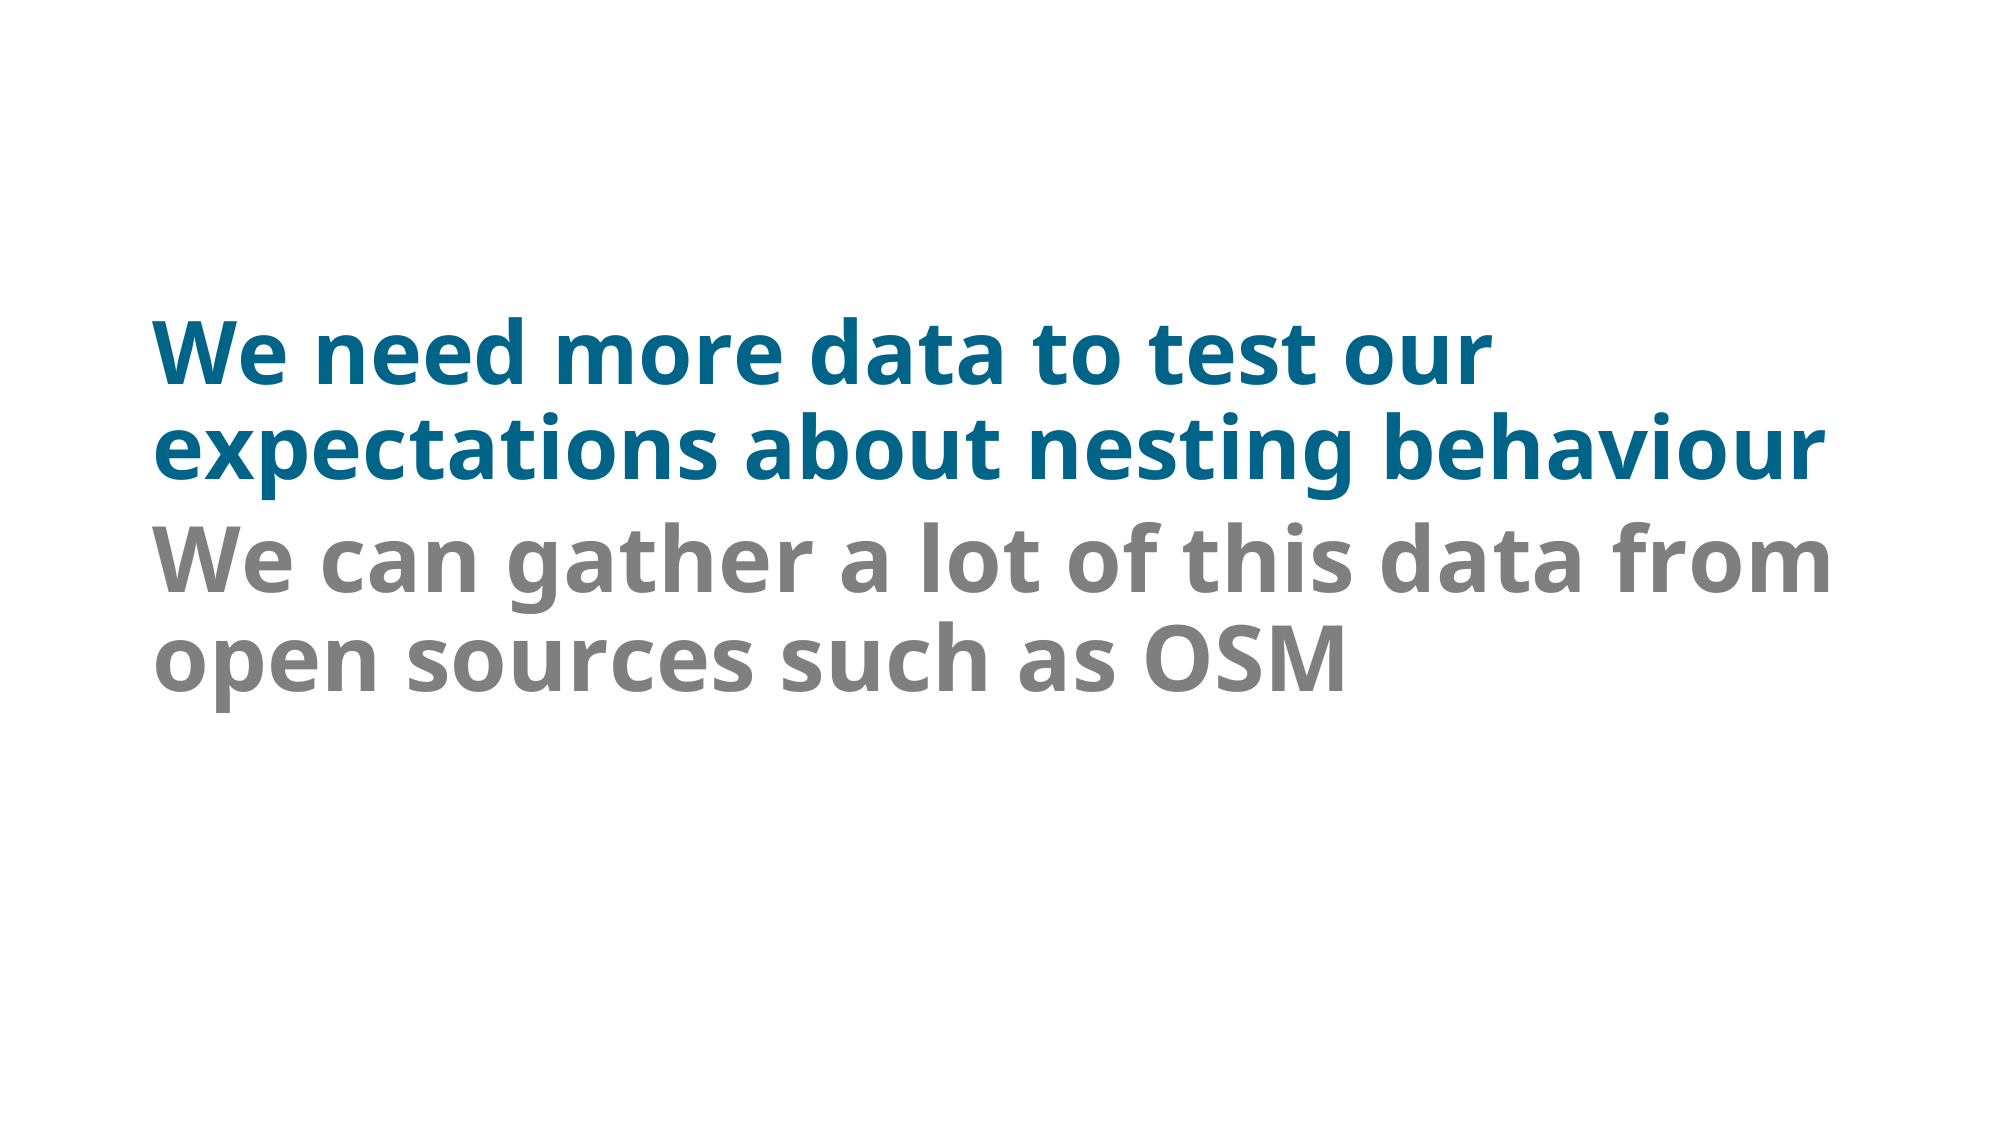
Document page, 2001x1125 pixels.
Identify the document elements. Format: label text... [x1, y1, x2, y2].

text_box We can gather a lot of this data from open sources such as OSM [137, 503, 1863, 722]
title We need more data to test our expectations about nesting behaviour [137, 295, 1863, 503]
